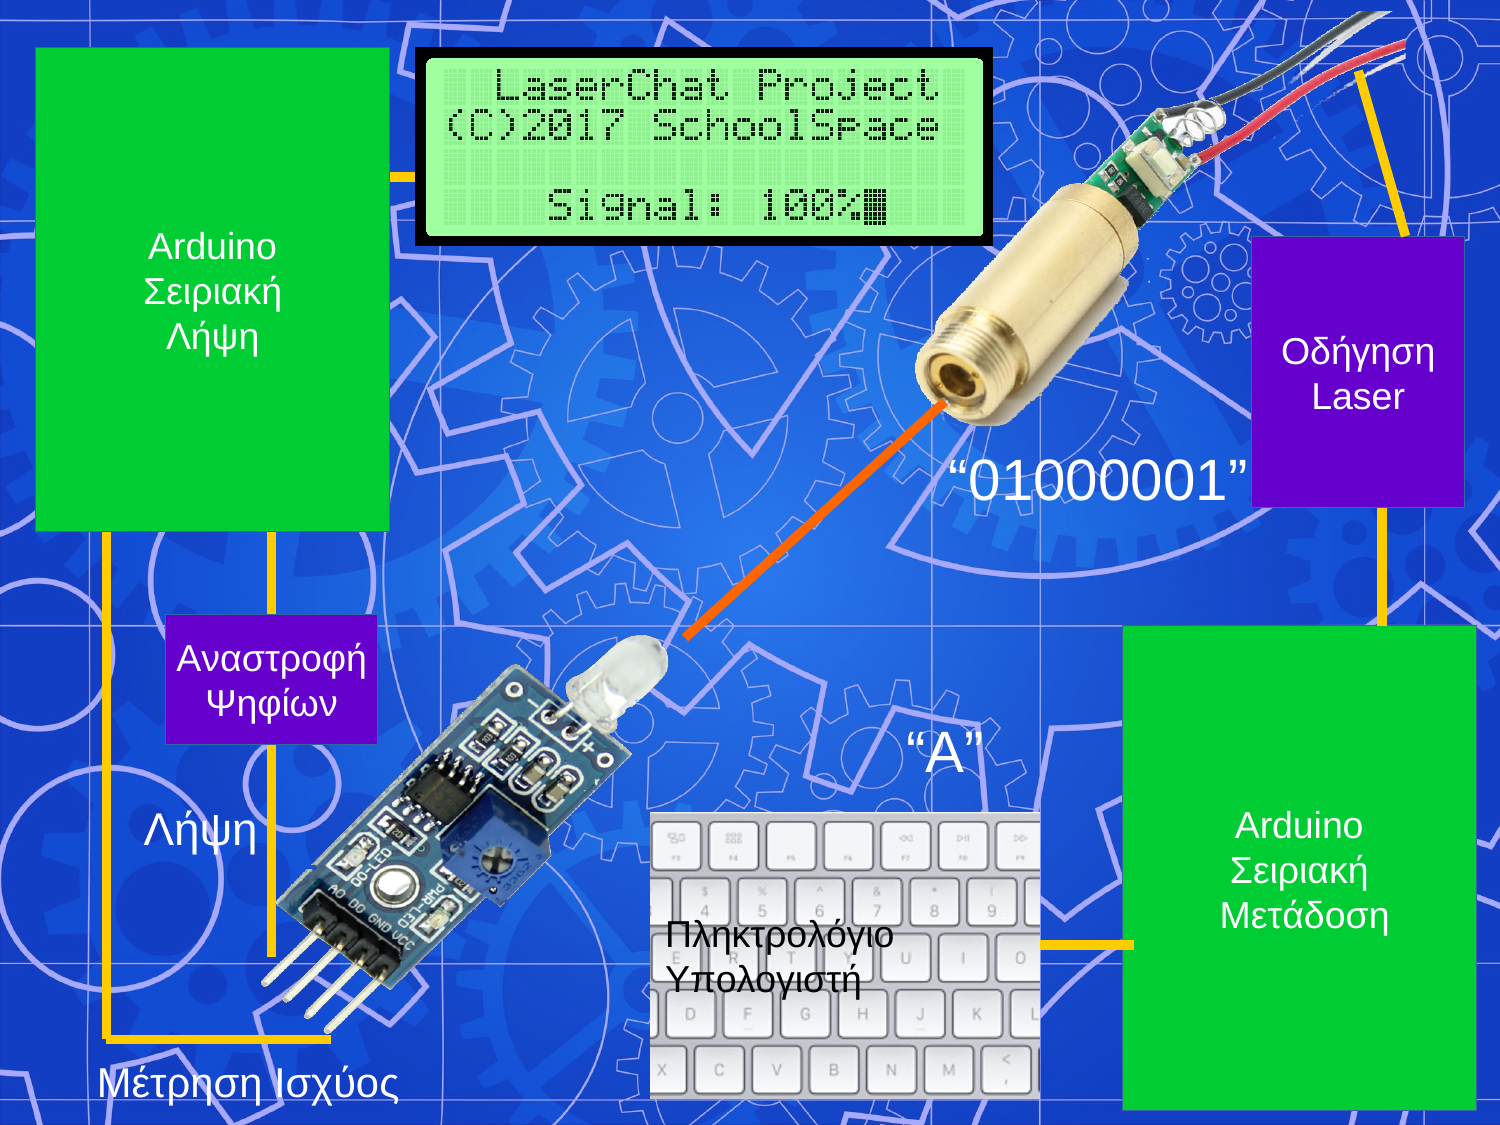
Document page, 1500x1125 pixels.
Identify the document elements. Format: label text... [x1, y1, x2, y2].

text_box “01000001” [933, 434, 1264, 520]
text_box “Α” [850, 706, 1040, 792]
text_box Arduino Σειριακή Λήψη [35, 47, 390, 532]
text_box Arduino Σειριακή Μετάδοση [1122, 625, 1477, 1111]
text_box Οδήγηση Laser [1251, 236, 1465, 508]
text_box Μέτρηση Ισχύος [23, 1048, 473, 1125]
text_box Λήψη [111, 792, 296, 863]
picture [0, 0, 1500, 1125]
text_box Αναστροφή Ψηφίων [165, 614, 378, 745]
